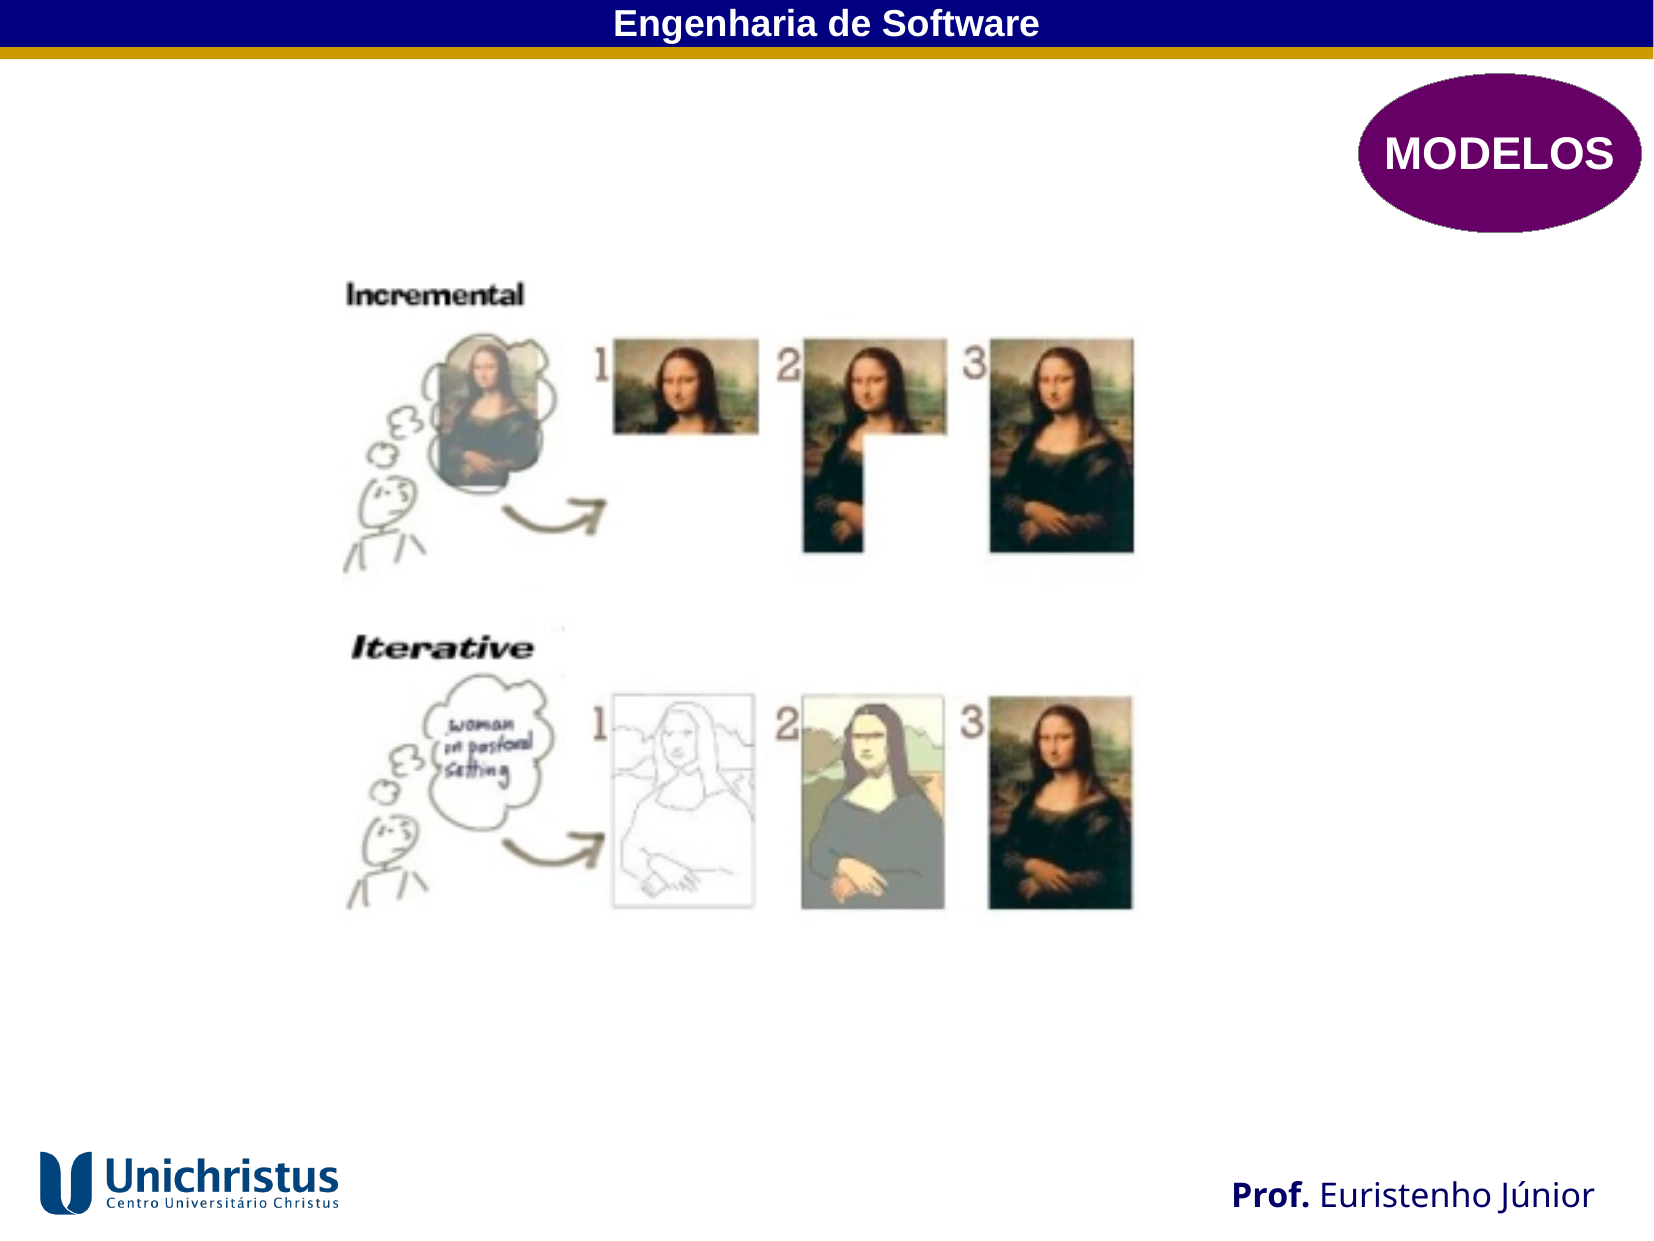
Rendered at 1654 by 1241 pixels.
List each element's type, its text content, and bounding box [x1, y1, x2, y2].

text_box MODELOS [1358, 73, 1642, 233]
picture [342, 271, 1140, 926]
picture [35, 1148, 343, 1217]
text_box [0, 47, 1654, 60]
text_box Engenharia de Software [0, 0, 1654, 47]
text_box Prof. Euristenho Júnior [1216, 1163, 1654, 1224]
